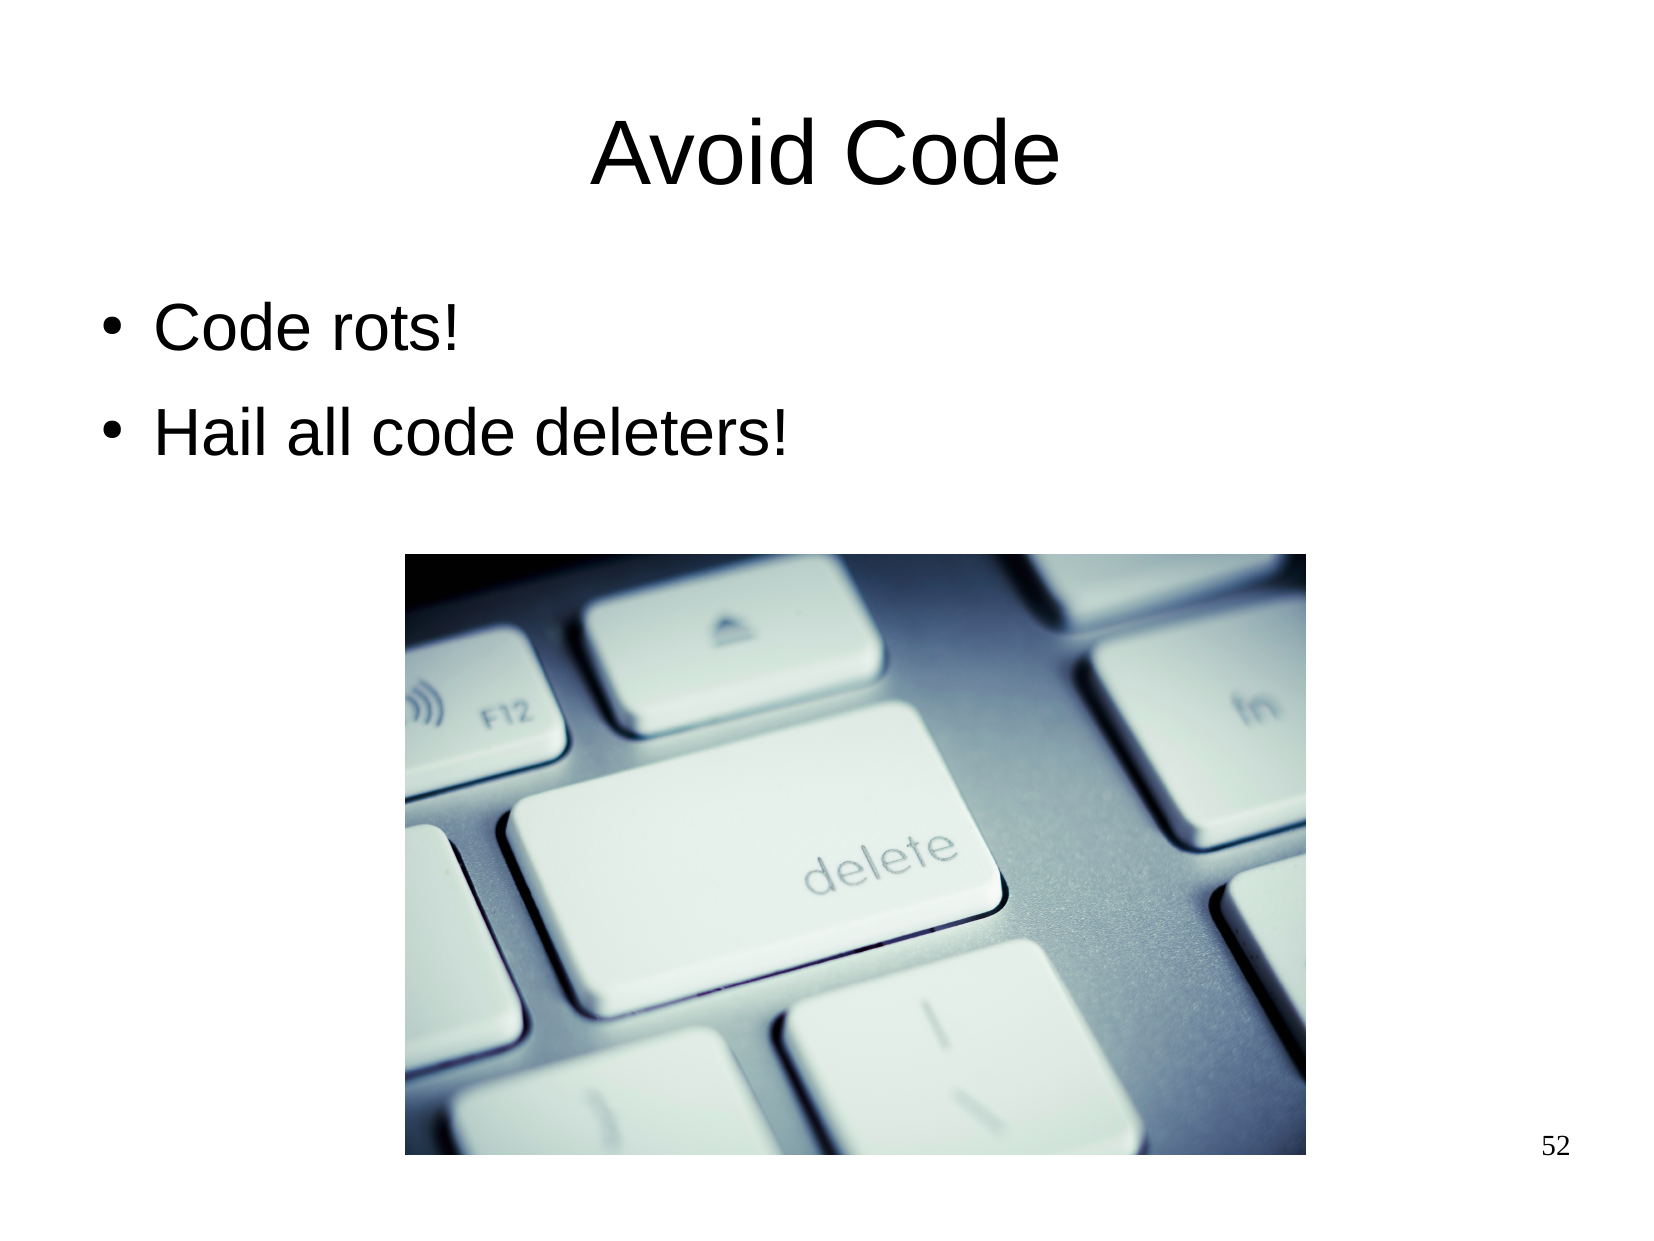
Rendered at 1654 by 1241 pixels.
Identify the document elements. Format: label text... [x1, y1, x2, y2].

picture [405, 554, 1306, 1155]
title Avoid Code [82, 49, 1571, 257]
list Code rots! Hail all code deleters! [82, 290, 1571, 1010]
